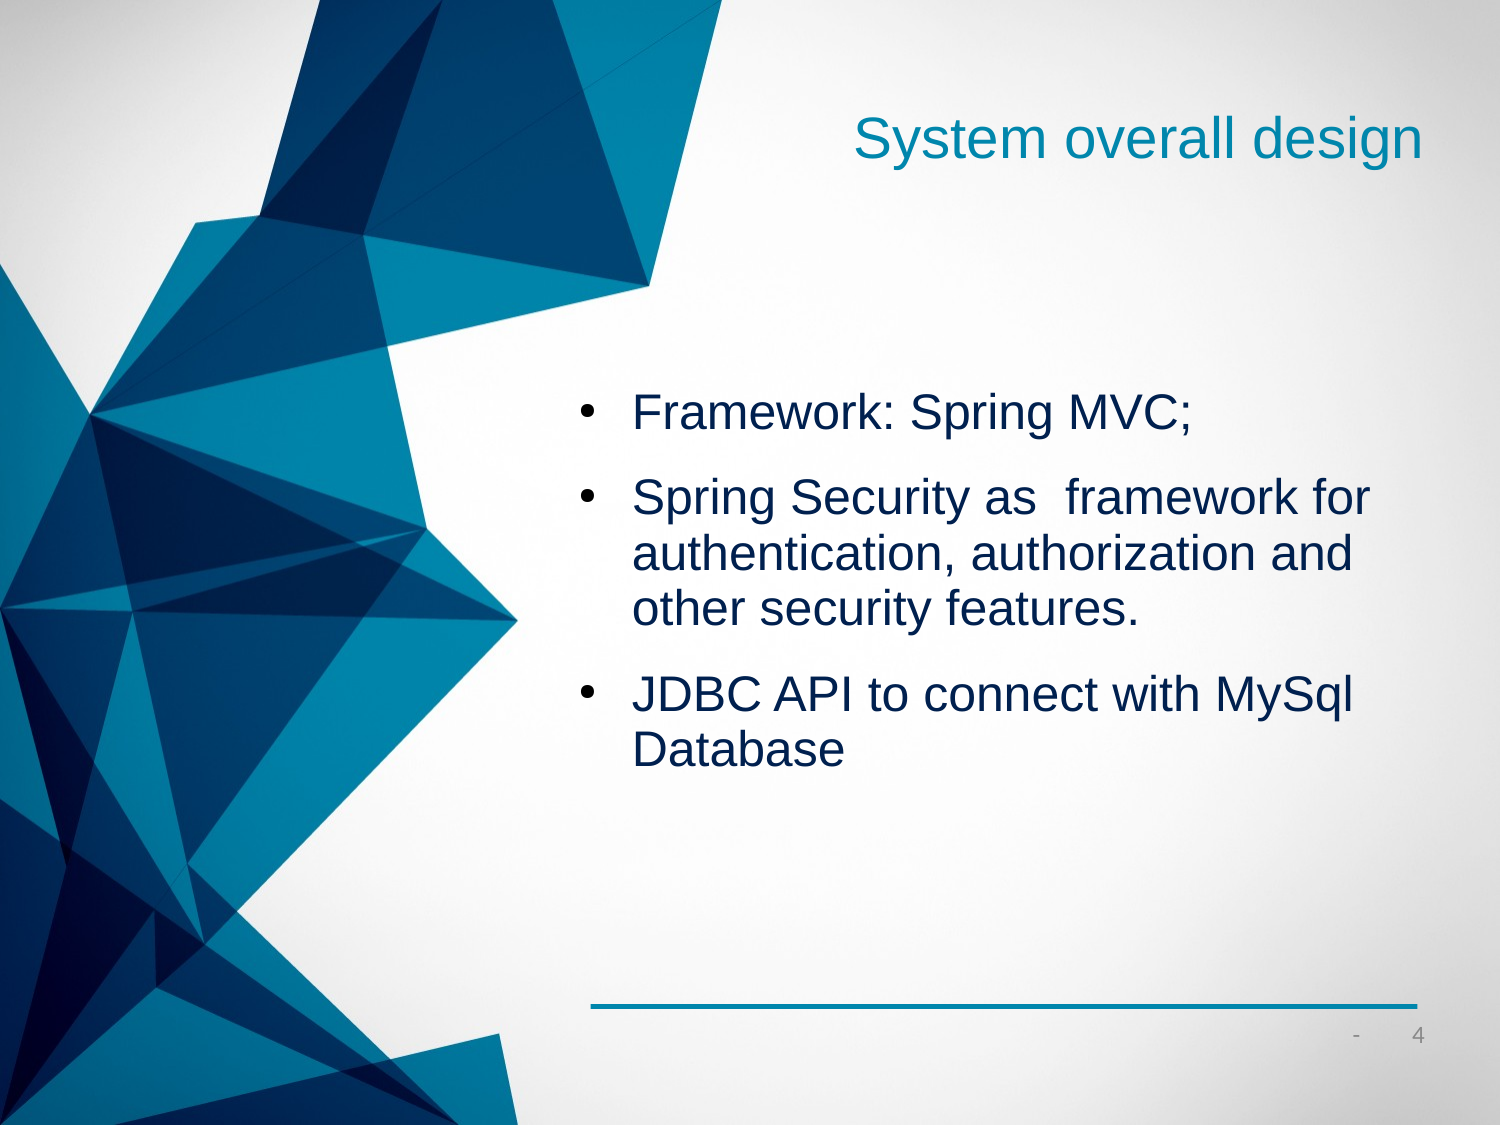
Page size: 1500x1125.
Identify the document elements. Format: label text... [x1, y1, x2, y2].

list Framework: Spring MVC; Spring Security as framework for authentication, authorization and other security features. JDBC API to connect with MySql Database [561, 383, 1477, 827]
title System overall design [708, 44, 1425, 233]
picture [0, 0, 1500, 1125]
